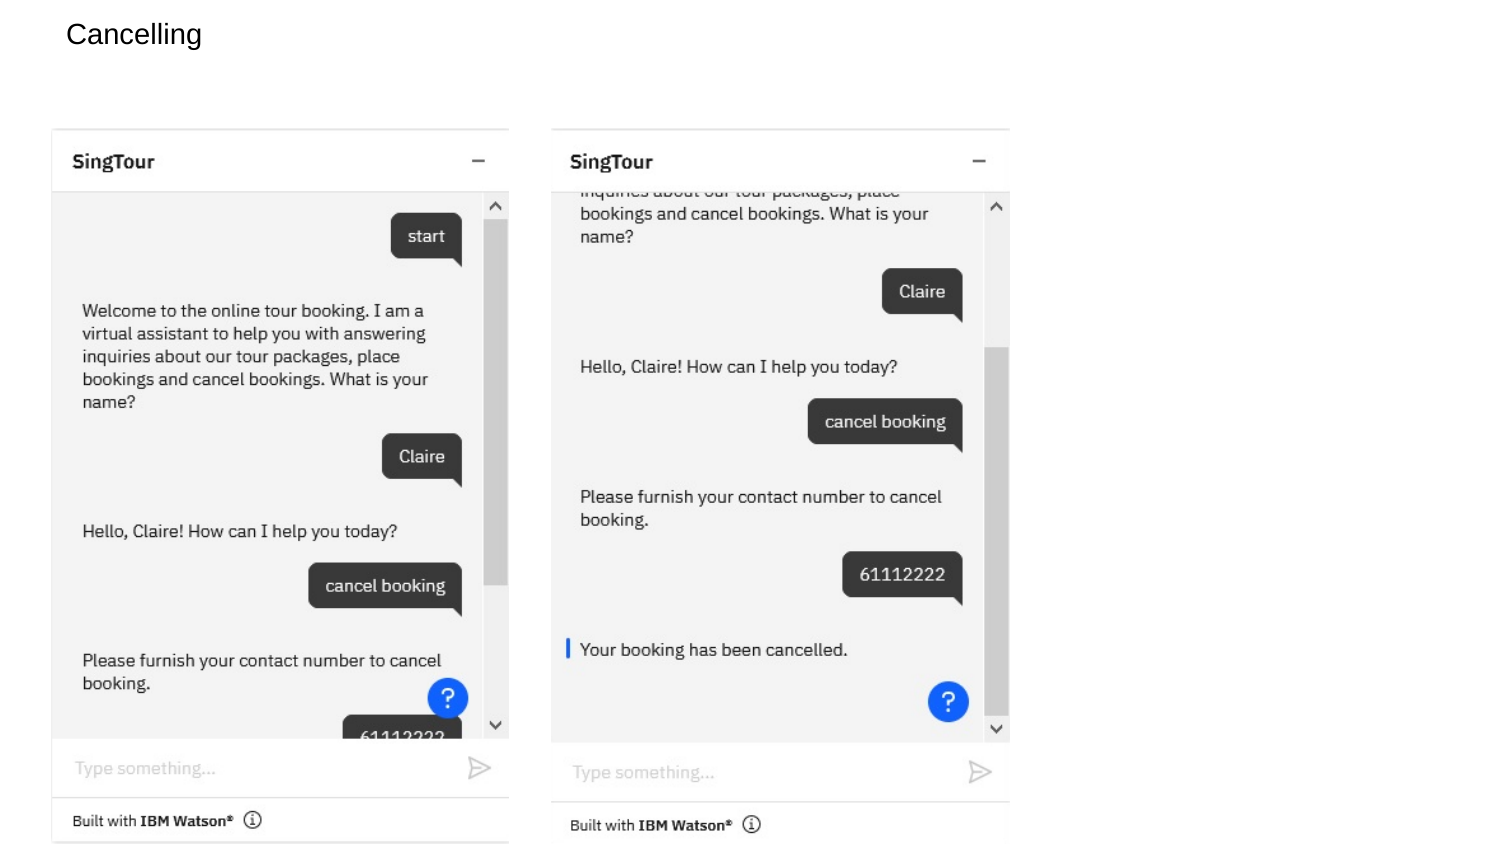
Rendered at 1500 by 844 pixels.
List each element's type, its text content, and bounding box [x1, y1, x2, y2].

picture [551, 128, 1010, 844]
title Cancelling [51, 0, 1449, 105]
picture [51, 128, 509, 844]
